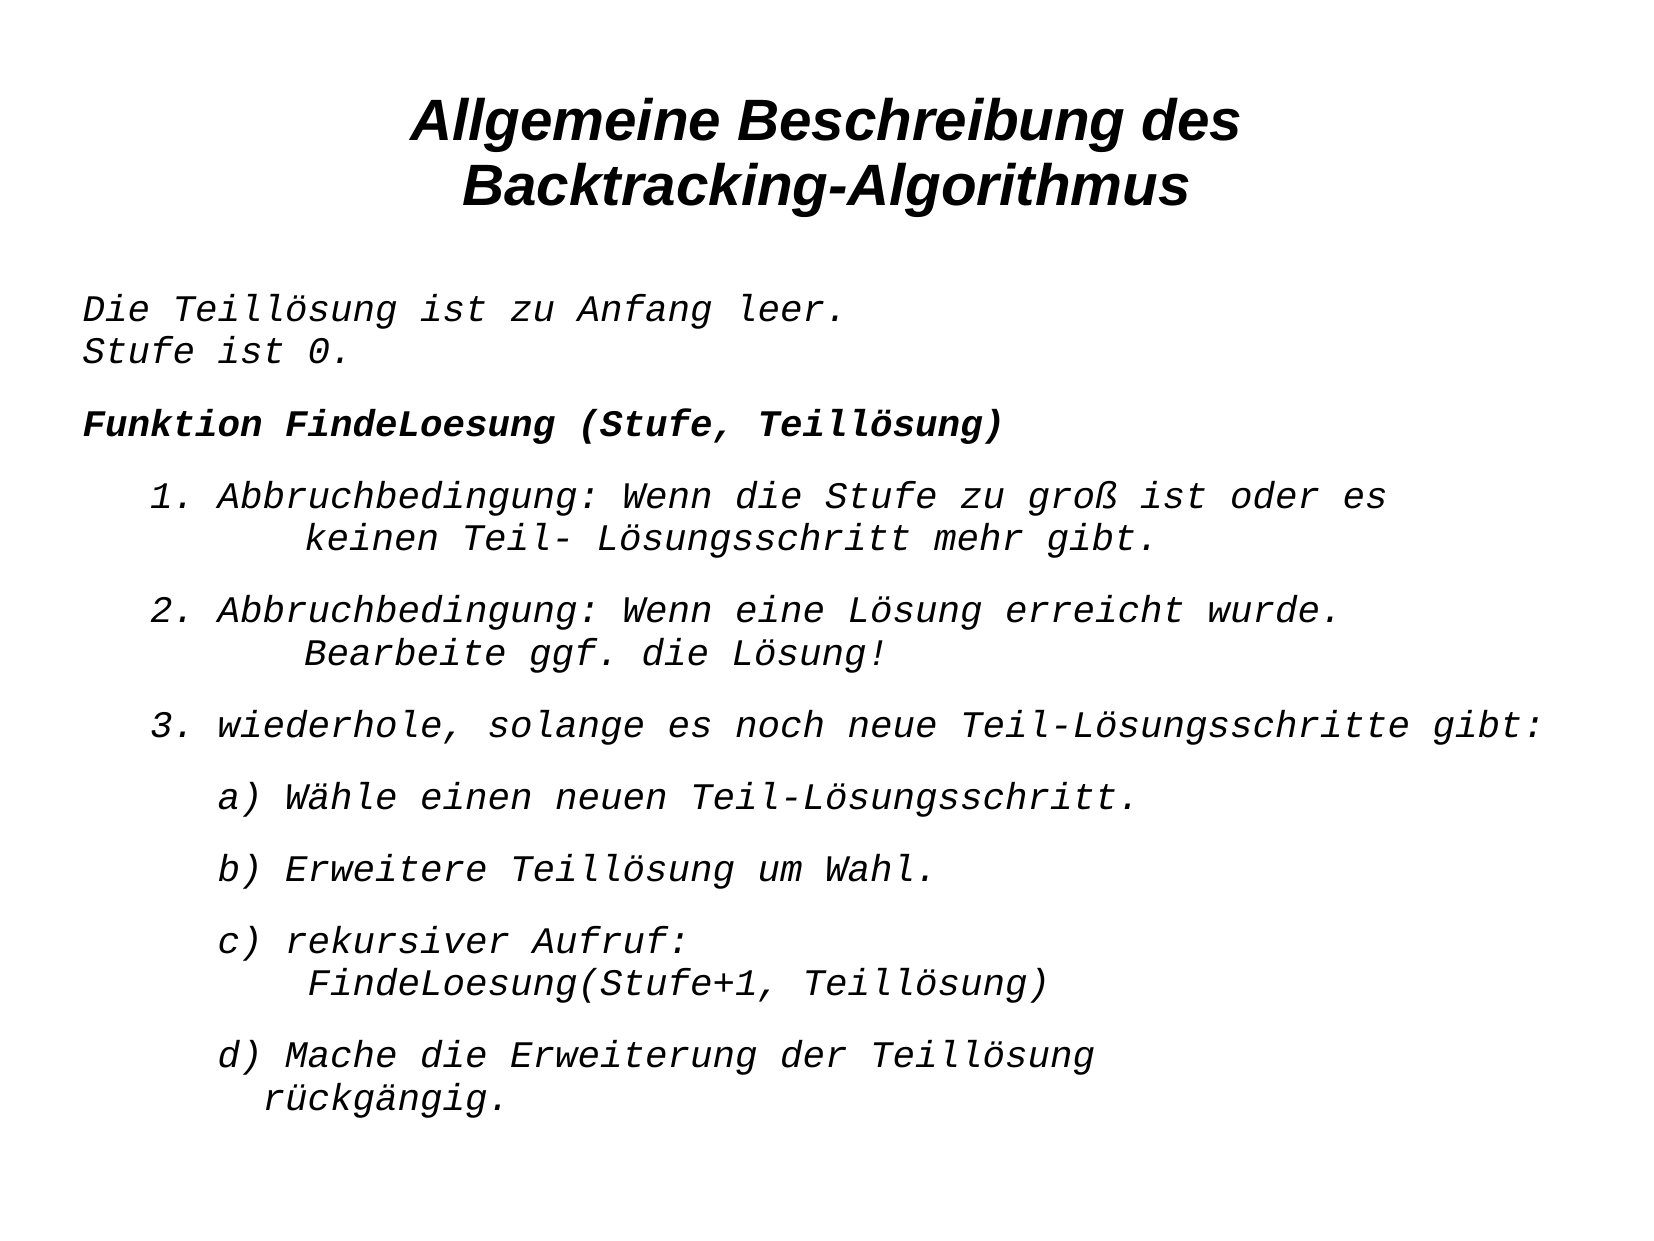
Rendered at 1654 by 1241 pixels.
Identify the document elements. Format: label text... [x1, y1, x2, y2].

title Allgemeine Beschreibung des Backtracking-Algorithmus [82, 49, 1571, 257]
list Die Teillösung ist zu Anfang leer. Stufe ist 0. Funktion FindeLoesung (Stufe, Teillösung) 1. Abbruchbedingung: Wenn die Stufe zu groß ist oder es keinen Teil- Lösungsschritt mehr gibt. 2. Abbruchbedingung: Wenn eine Lösung erreicht wurde. Bearbeite ggf. die Lösung! 3. wiederhole, solange es noch neue Teil-Lösungsschritte gibt: a) Wähle einen neuen Teil-Lösungsschritt. b) Erweitere Teillösung um Wahl. c) rekursiver Aufruf: FindeLoesung(Stufe+1, Teillösung) d) Mache die Erweiterung der Teillösung rückgängig. [82, 290, 1571, 1099]
